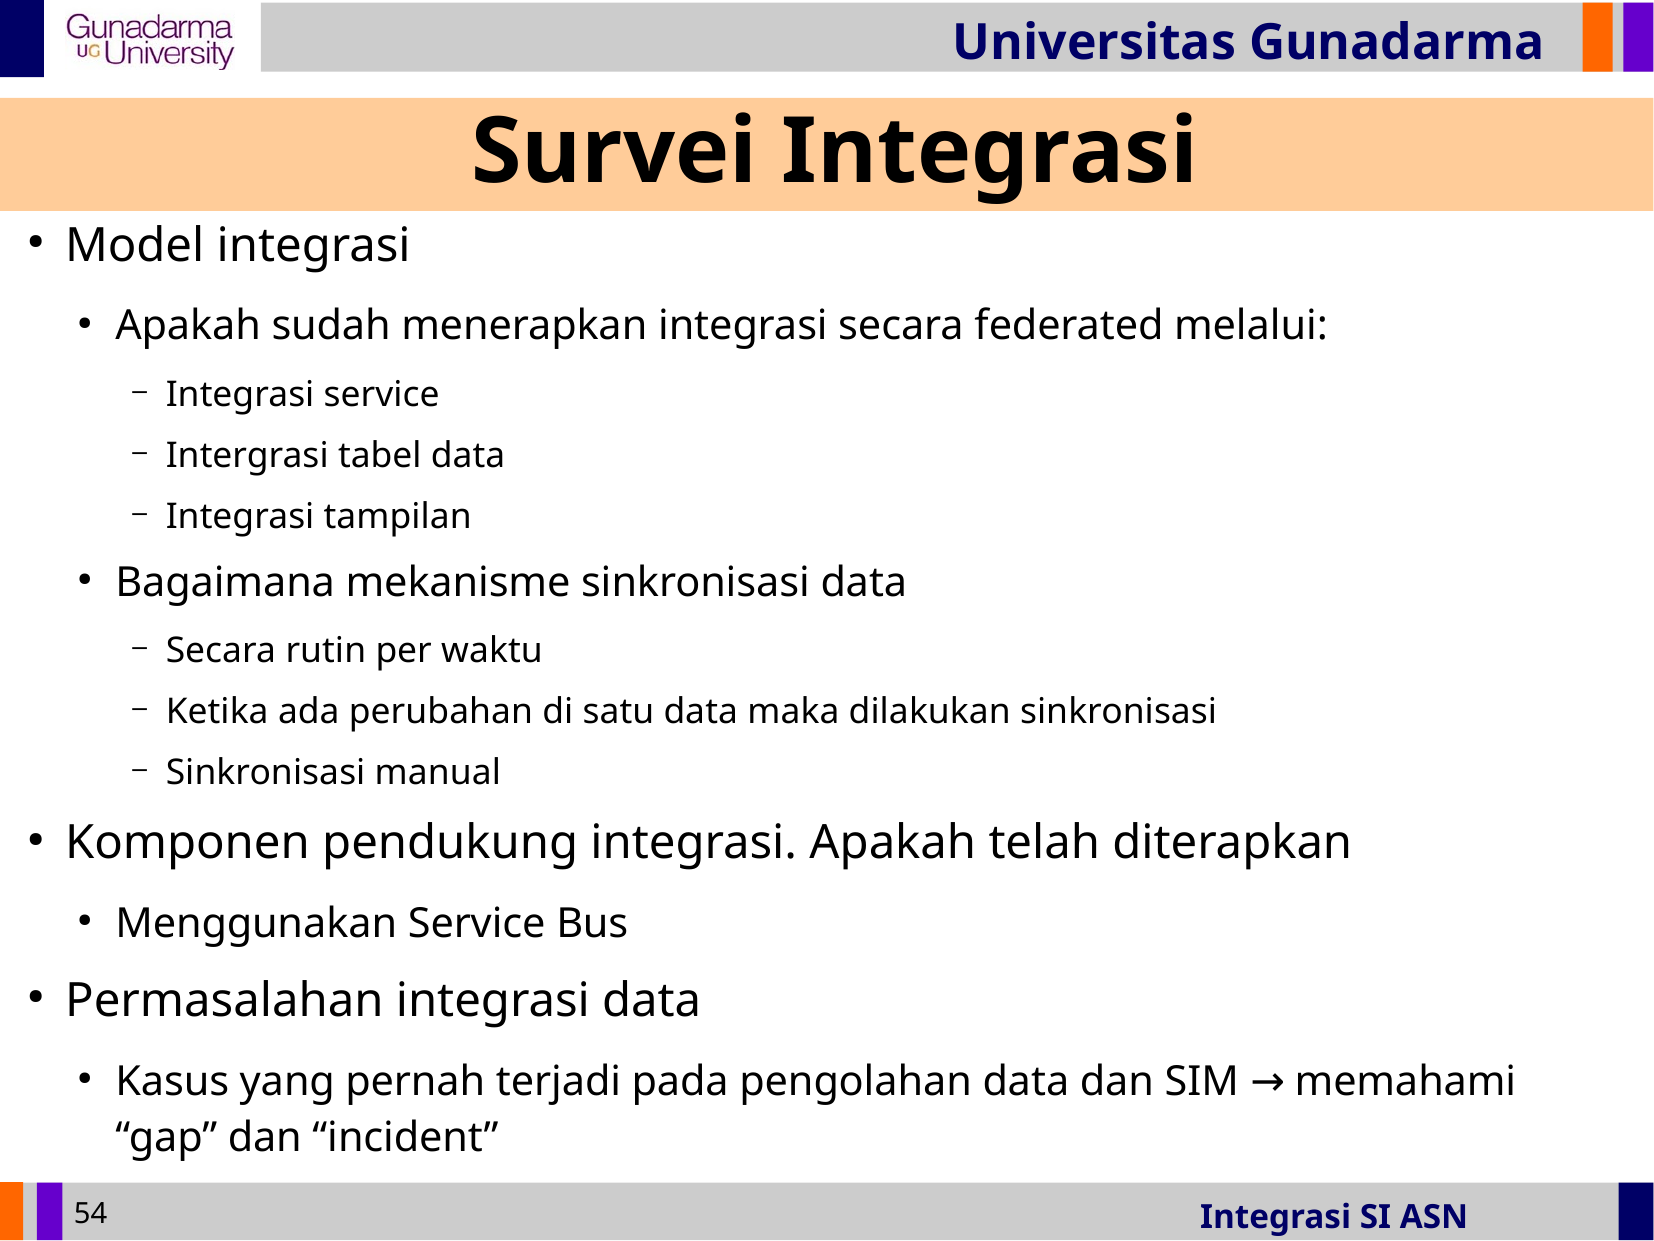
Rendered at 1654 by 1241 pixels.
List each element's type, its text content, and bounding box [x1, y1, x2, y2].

list Model integrasi Apakah sudah menerapkan integrasi secara federated melalui: Integrasi service Intergrasi tabel data Integrasi tampilan Bagaimana mekanisme sinkronisasi data Secara rutin per waktu Ketika ada perubahan di satu data maka dilakukan sinkronisasi Sinkronisasi manual Komponen pendukung integrasi. Apakah telah diterapkan Menggunakan Service Bus Permasalahan integrasi data Kasus yang pernah terjadi pada pengolahan data dan SIM → memahami “gap” dan “incident” [14, 210, 1630, 1171]
text_box [1592, 97, 1654, 211]
text_box [0, 97, 78, 211]
picture [65, 0, 235, 70]
title Survei Integrasi [78, 84, 1592, 210]
